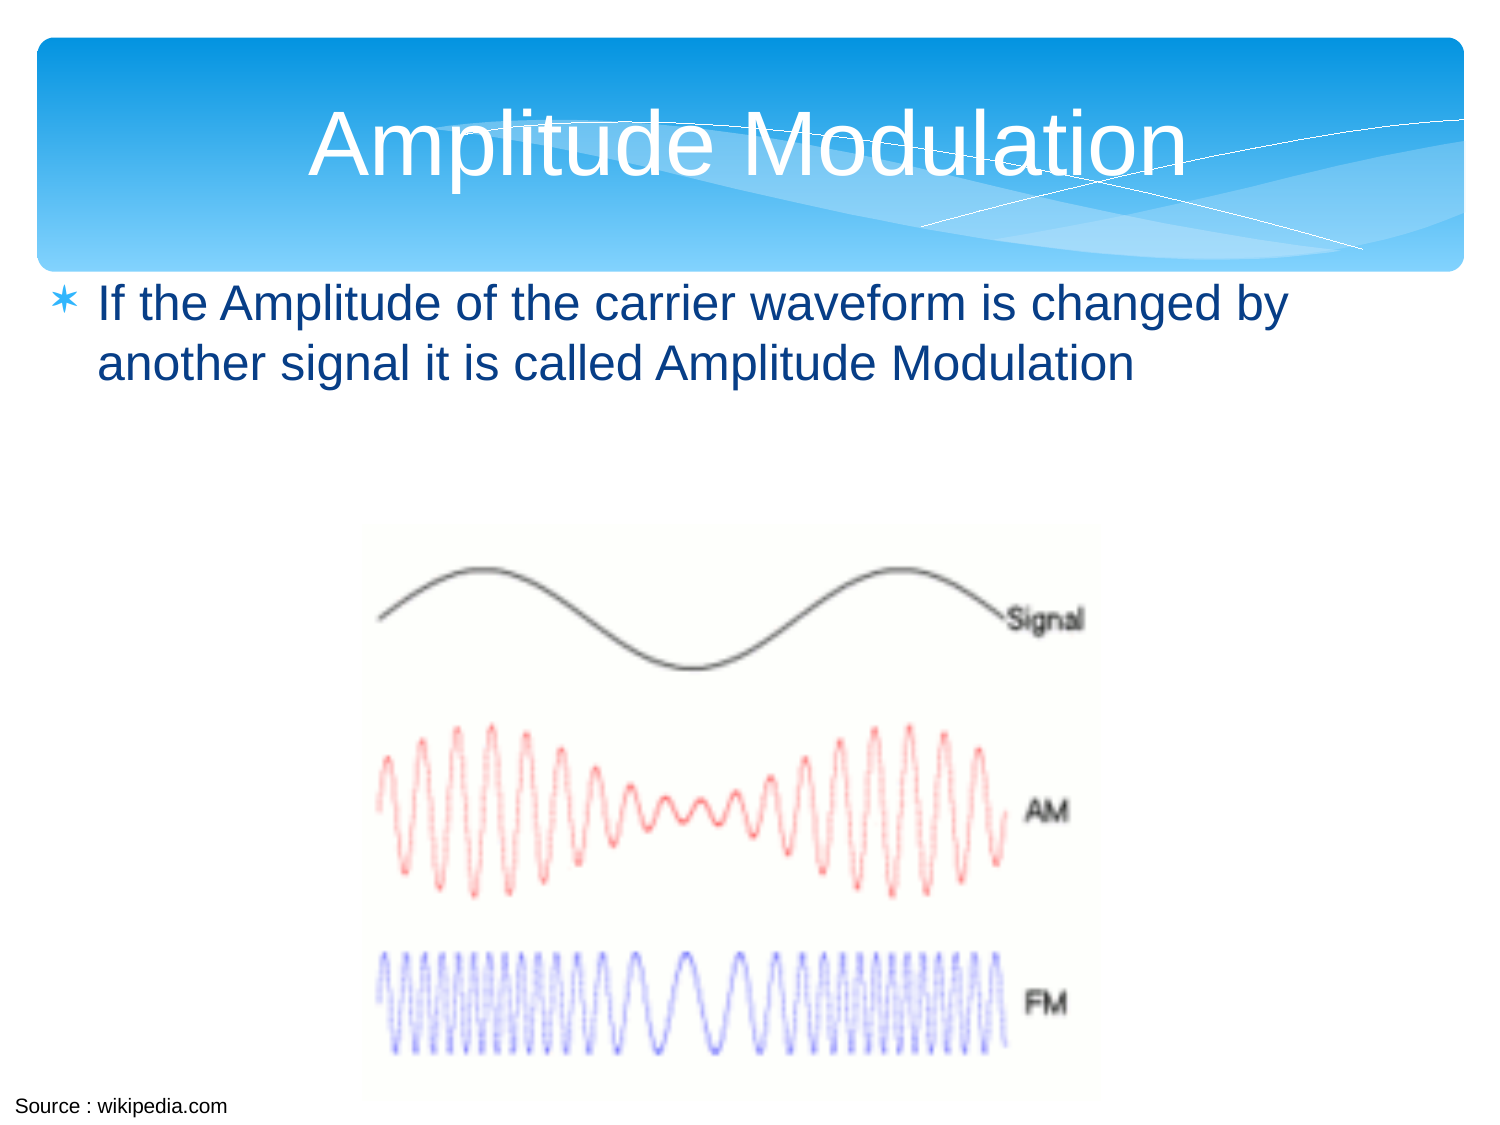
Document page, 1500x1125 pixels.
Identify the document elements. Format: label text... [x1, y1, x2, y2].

picture [362, 524, 1101, 1101]
list If the Amplitude of the carrier waveform is changed by another signal it is called Amplitude Modulation [37, 262, 1450, 1005]
title Amplitude Modulation [75, 45, 1426, 233]
text_box Source : wikipedia.com [0, 1084, 331, 1125]
